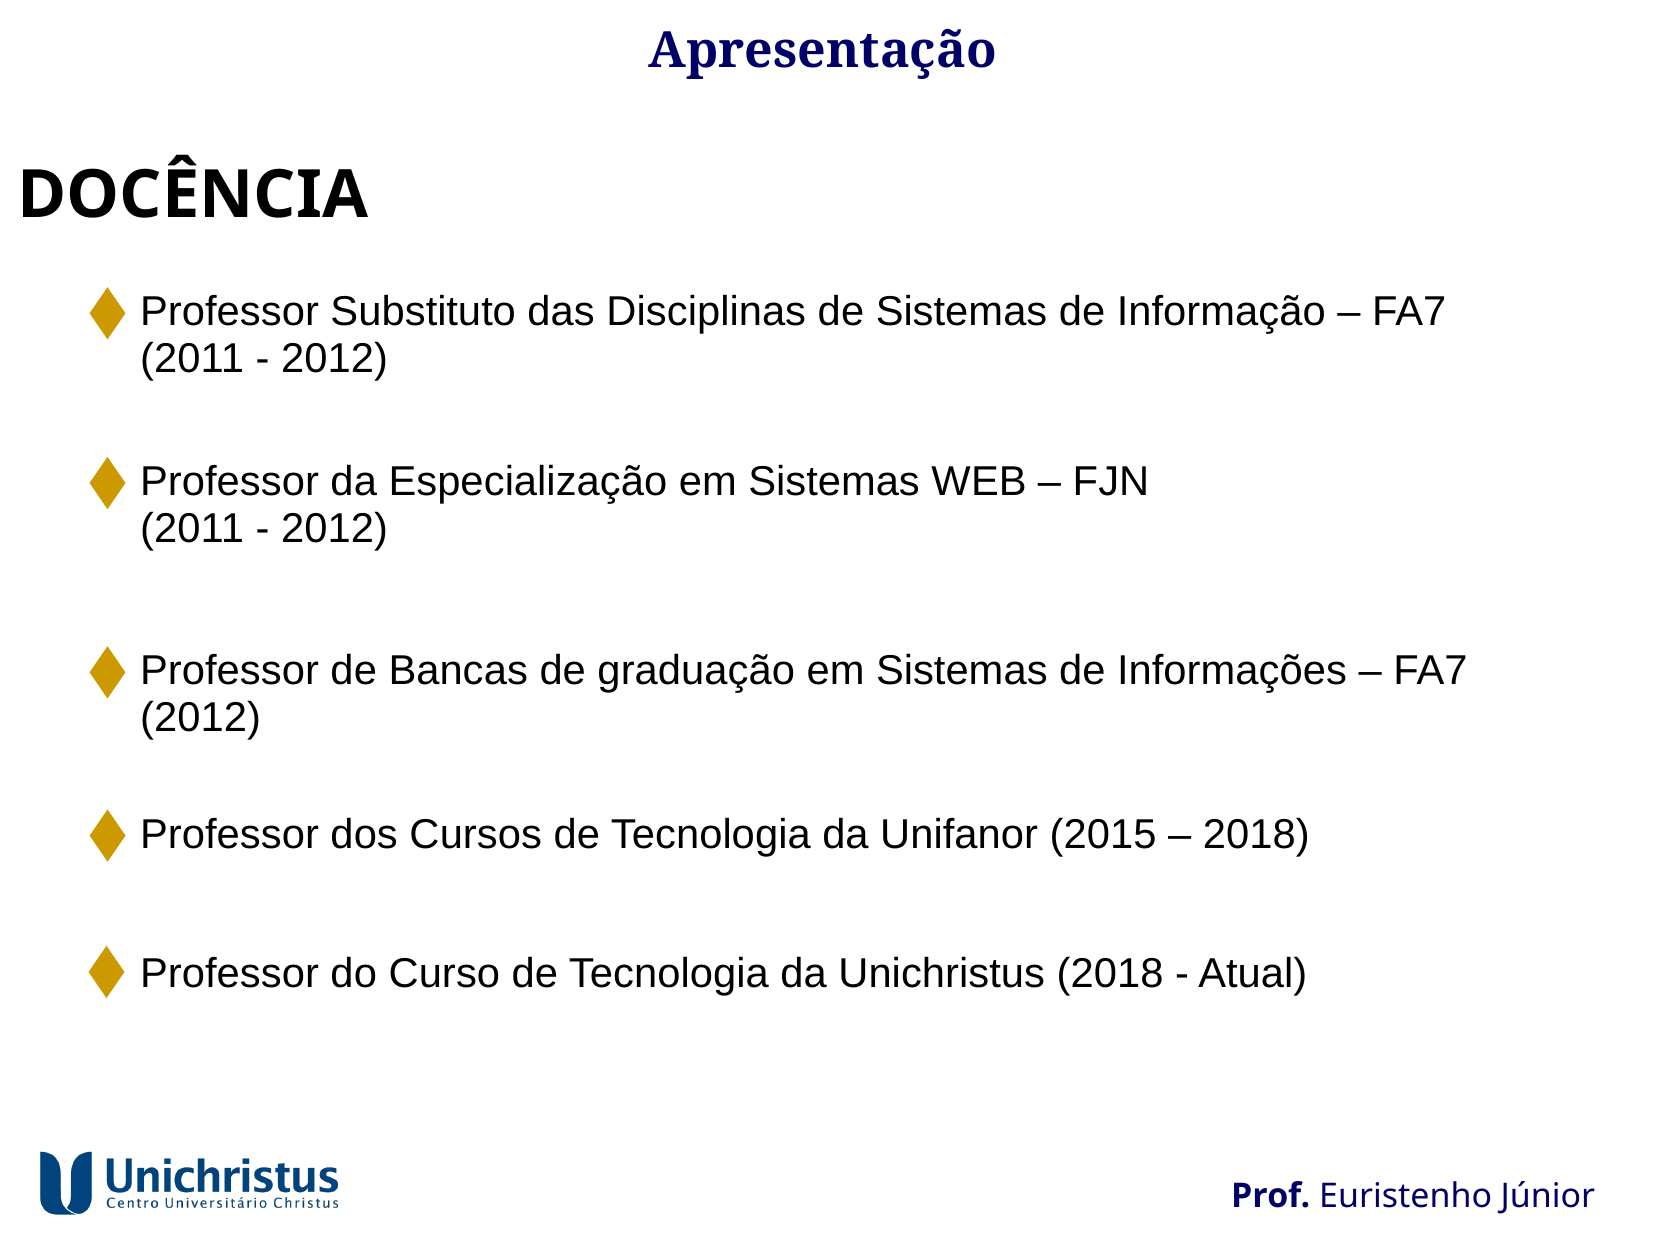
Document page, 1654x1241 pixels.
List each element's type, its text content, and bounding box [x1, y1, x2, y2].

text_box Professor de Bancas de graduação em Sistemas de Informações – FA7 (2012) [125, 639, 1498, 759]
text_box [89, 646, 125, 699]
text_box [88, 945, 125, 999]
text_box Apresentação [633, 6, 1020, 113]
text_box [89, 287, 125, 340]
text_box Professor Substituto das Disciplinas de Sistemas de Informação – FA7 (2011 - 2012) [125, 280, 1477, 400]
text_box Professor dos Cursos de Tecnologia da Unifanor (2015 – 2018) Professor do Curso de Tecnologia da Unichristus (2018 - Atual) [125, 802, 1366, 1004]
text_box [89, 456, 125, 510]
text_box Prof. Euristenho Júnior [1216, 1163, 1654, 1224]
text_box Professor da Especialização em Sistemas WEB – FJN (2011 - 2012) [125, 450, 1177, 570]
text_box DOCÊNCIA [2, 138, 399, 281]
picture [35, 1148, 343, 1217]
text_box [89, 809, 125, 862]
